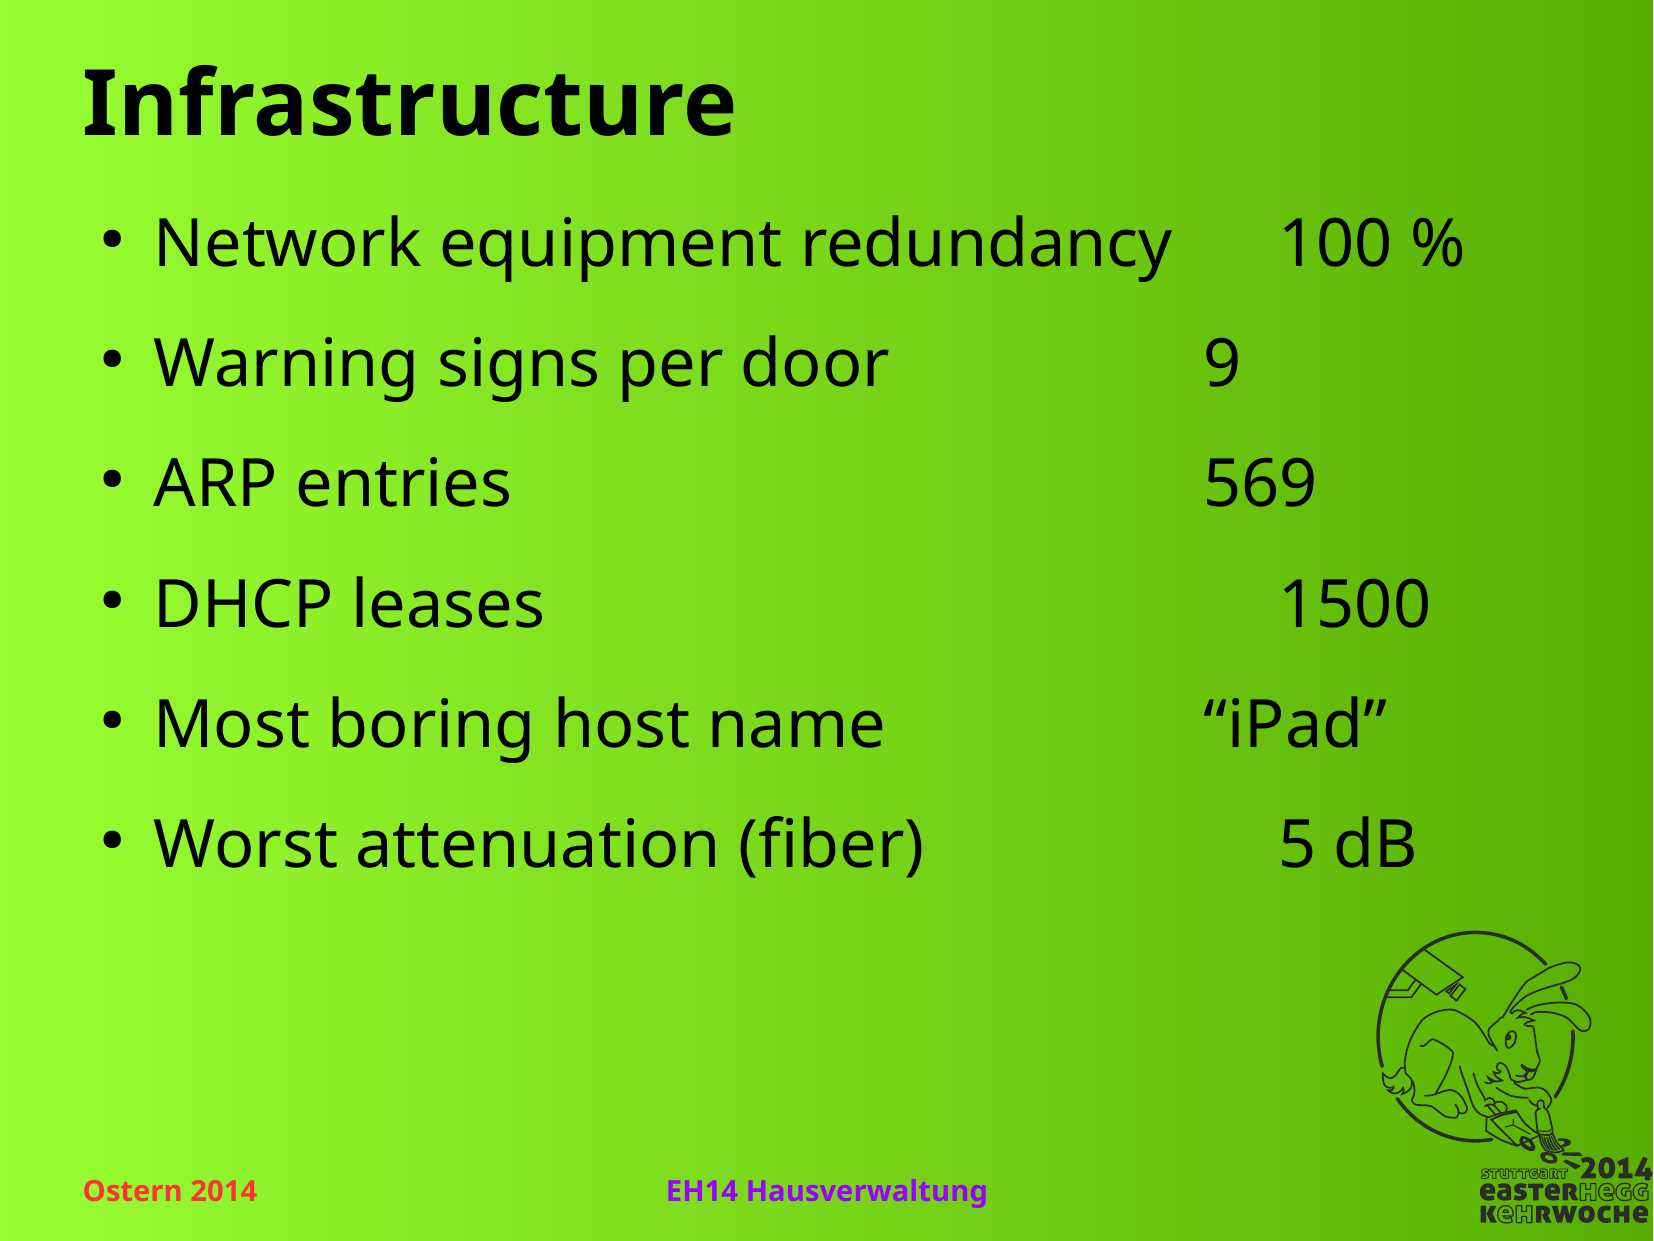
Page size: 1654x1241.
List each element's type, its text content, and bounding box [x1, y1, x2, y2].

title Infrastructure [82, 49, 1571, 151]
list Network equipment redundancy 100 % Warning signs per door 9 ARP entries 569 DHCP leases 1500 Most boring host name “iPad” Worst attenuation (fiber) 5 dB [82, 195, 1571, 1131]
title Party Stats [77, 0, 81, 1240]
